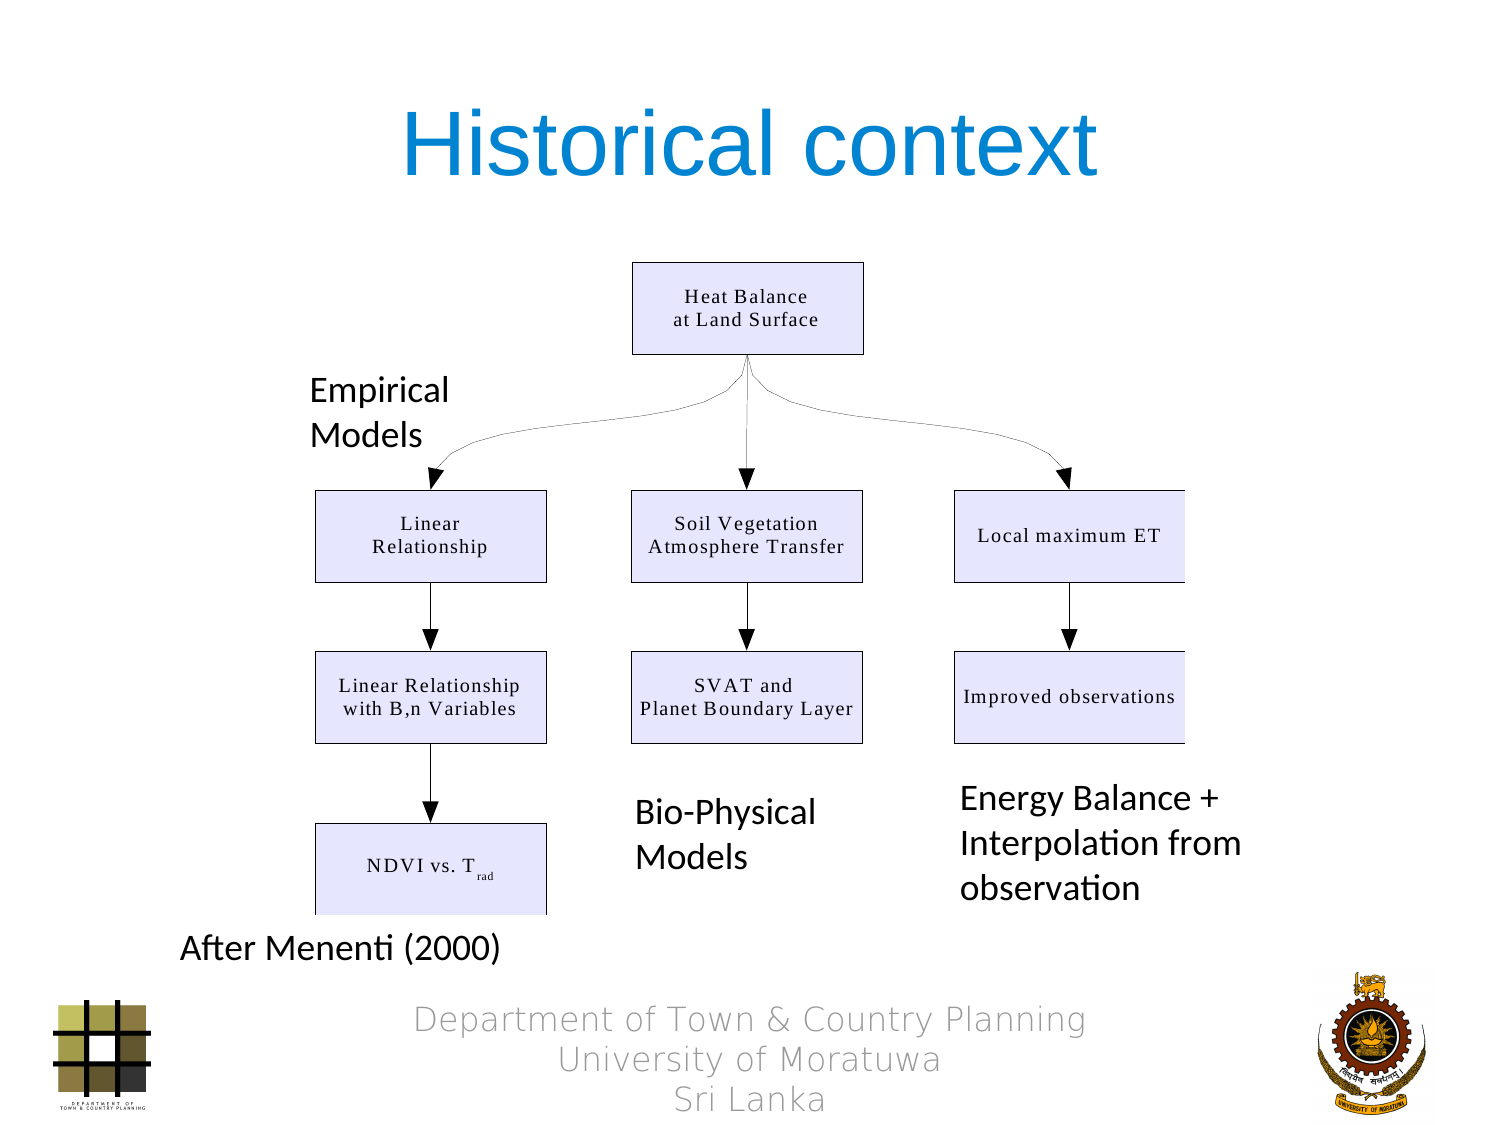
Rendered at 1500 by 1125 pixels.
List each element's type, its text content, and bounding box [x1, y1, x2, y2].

picture [1312, 966, 1435, 1125]
text_box Energy Balance + Interpolation from observation [945, 764, 1321, 916]
text_box After Menenti (2000) [165, 915, 585, 976]
title Historical context [75, 45, 1426, 233]
picture [315, 262, 1186, 915]
text_box Bio-Physical Models [619, 779, 945, 885]
text_box Empirical Models [294, 357, 533, 463]
picture [53, 1000, 151, 1110]
